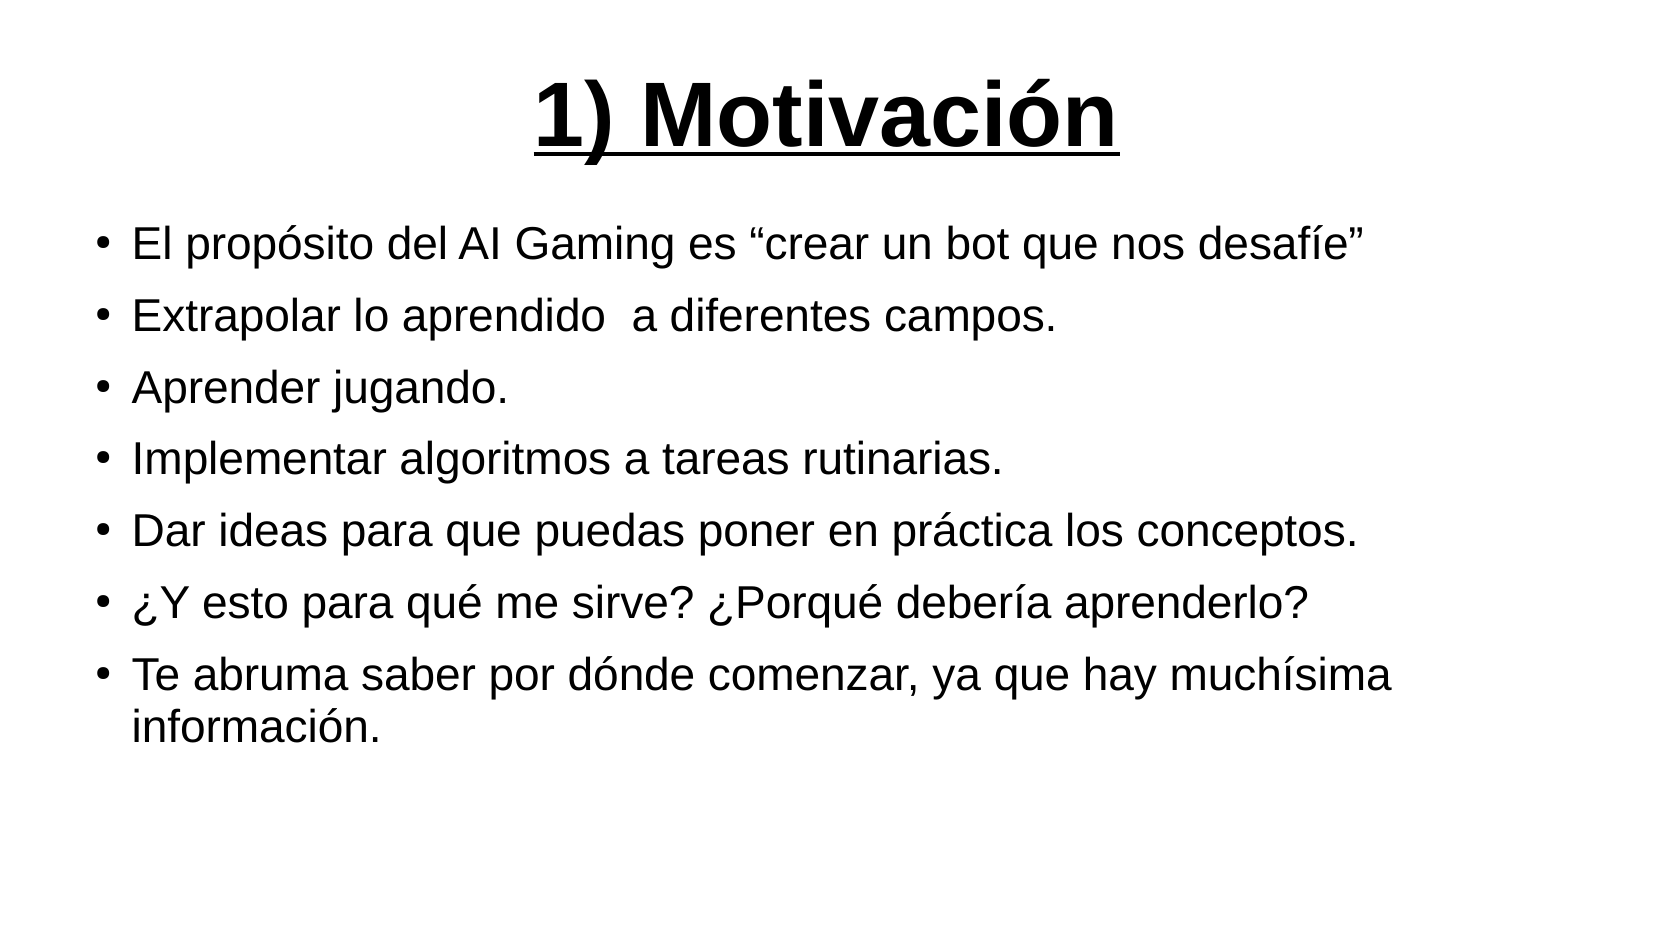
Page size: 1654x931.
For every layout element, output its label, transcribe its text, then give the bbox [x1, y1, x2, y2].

list El propósito del AI Gaming es “crear un bot que nos desafíe” Extrapolar lo aprendido a diferentes campos. Aprender jugando. Implementar algoritmos a tareas rutinarias. Dar ideas para que puedas poner en práctica los conceptos. ¿Y esto para qué me sirve? ¿Porqué debería aprenderlo? Te abruma saber por dónde comenzar, ya que hay muchísima información. [82, 217, 1571, 758]
title 1) Motivación [82, 37, 1571, 193]
